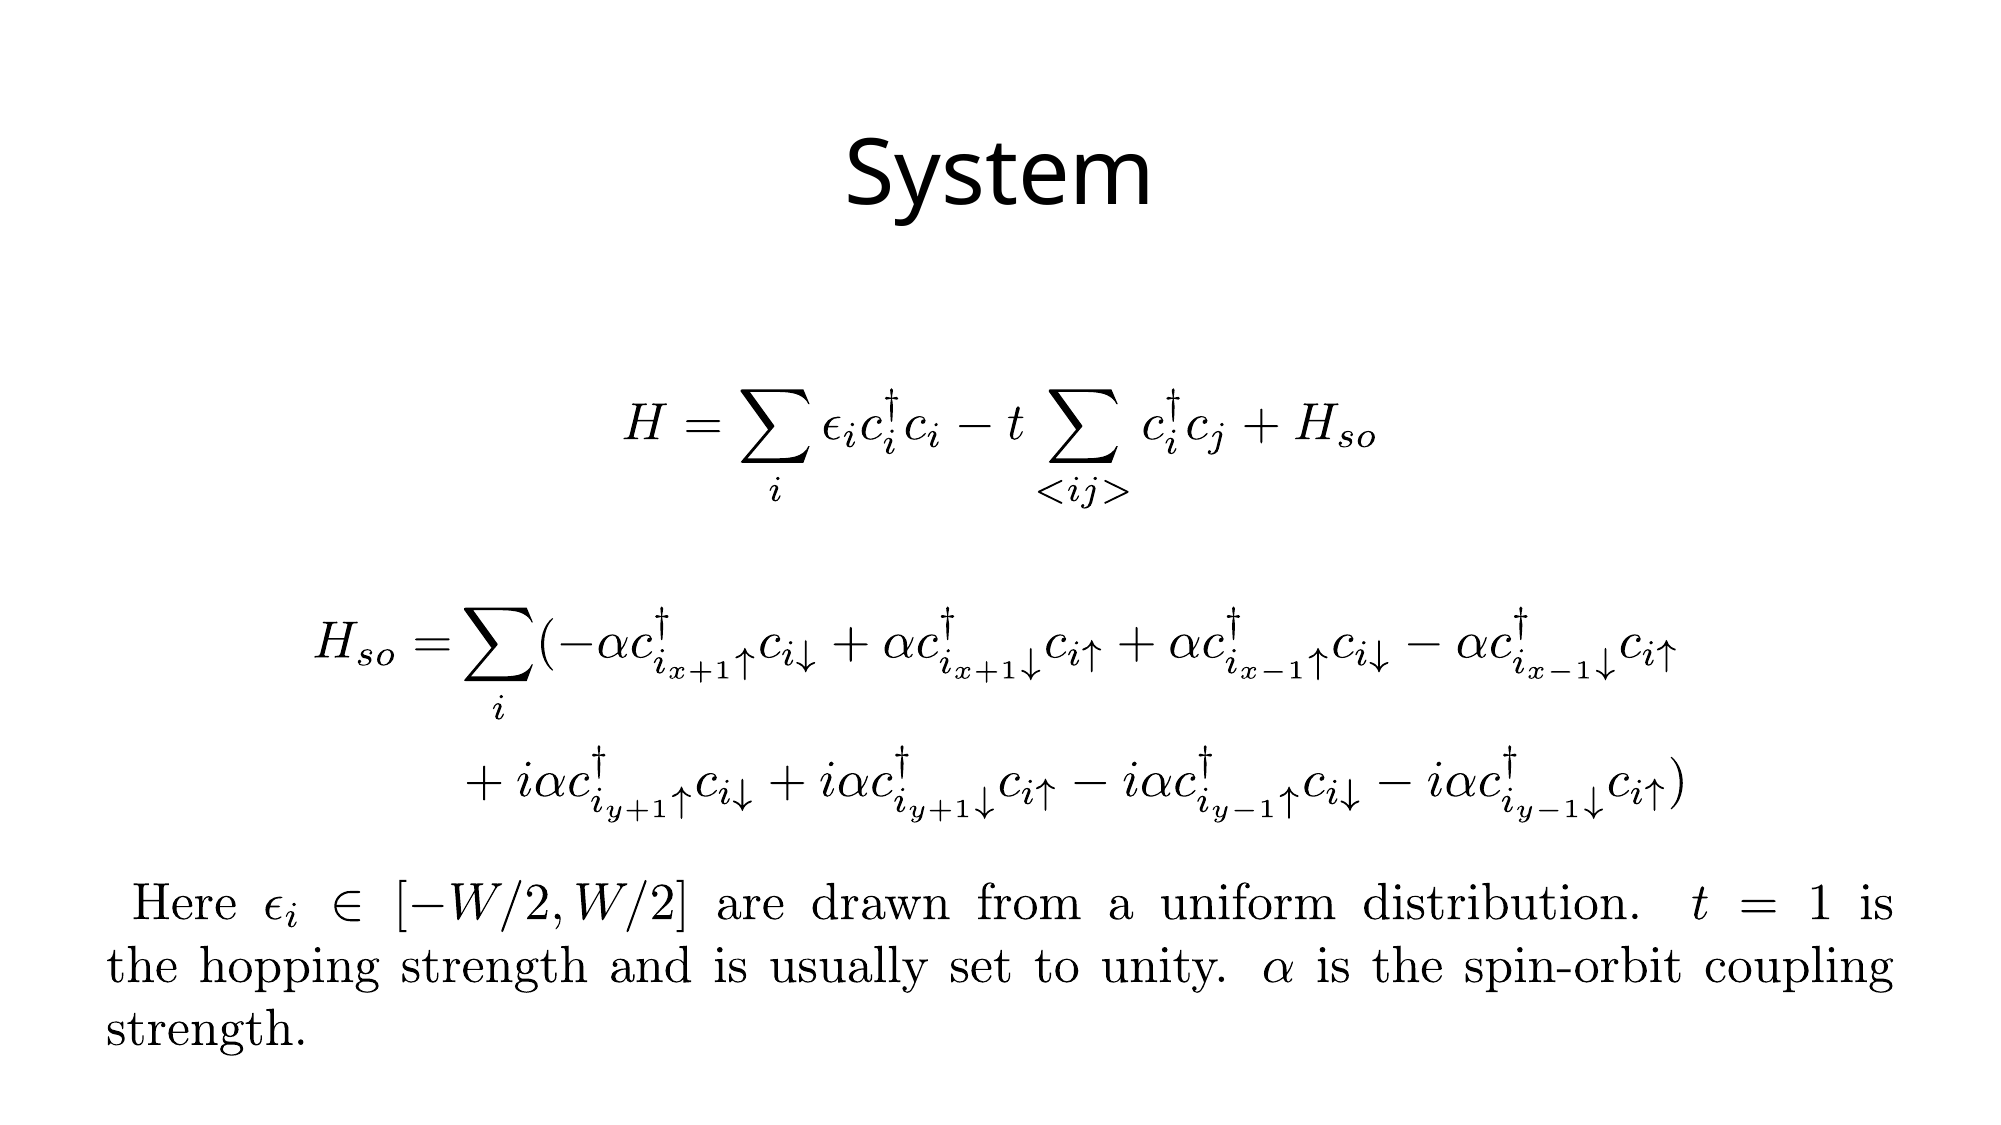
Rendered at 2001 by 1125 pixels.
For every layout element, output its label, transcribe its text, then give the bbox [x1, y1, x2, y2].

text_box [107, 388, 1894, 1056]
title System [137, 59, 1863, 278]
